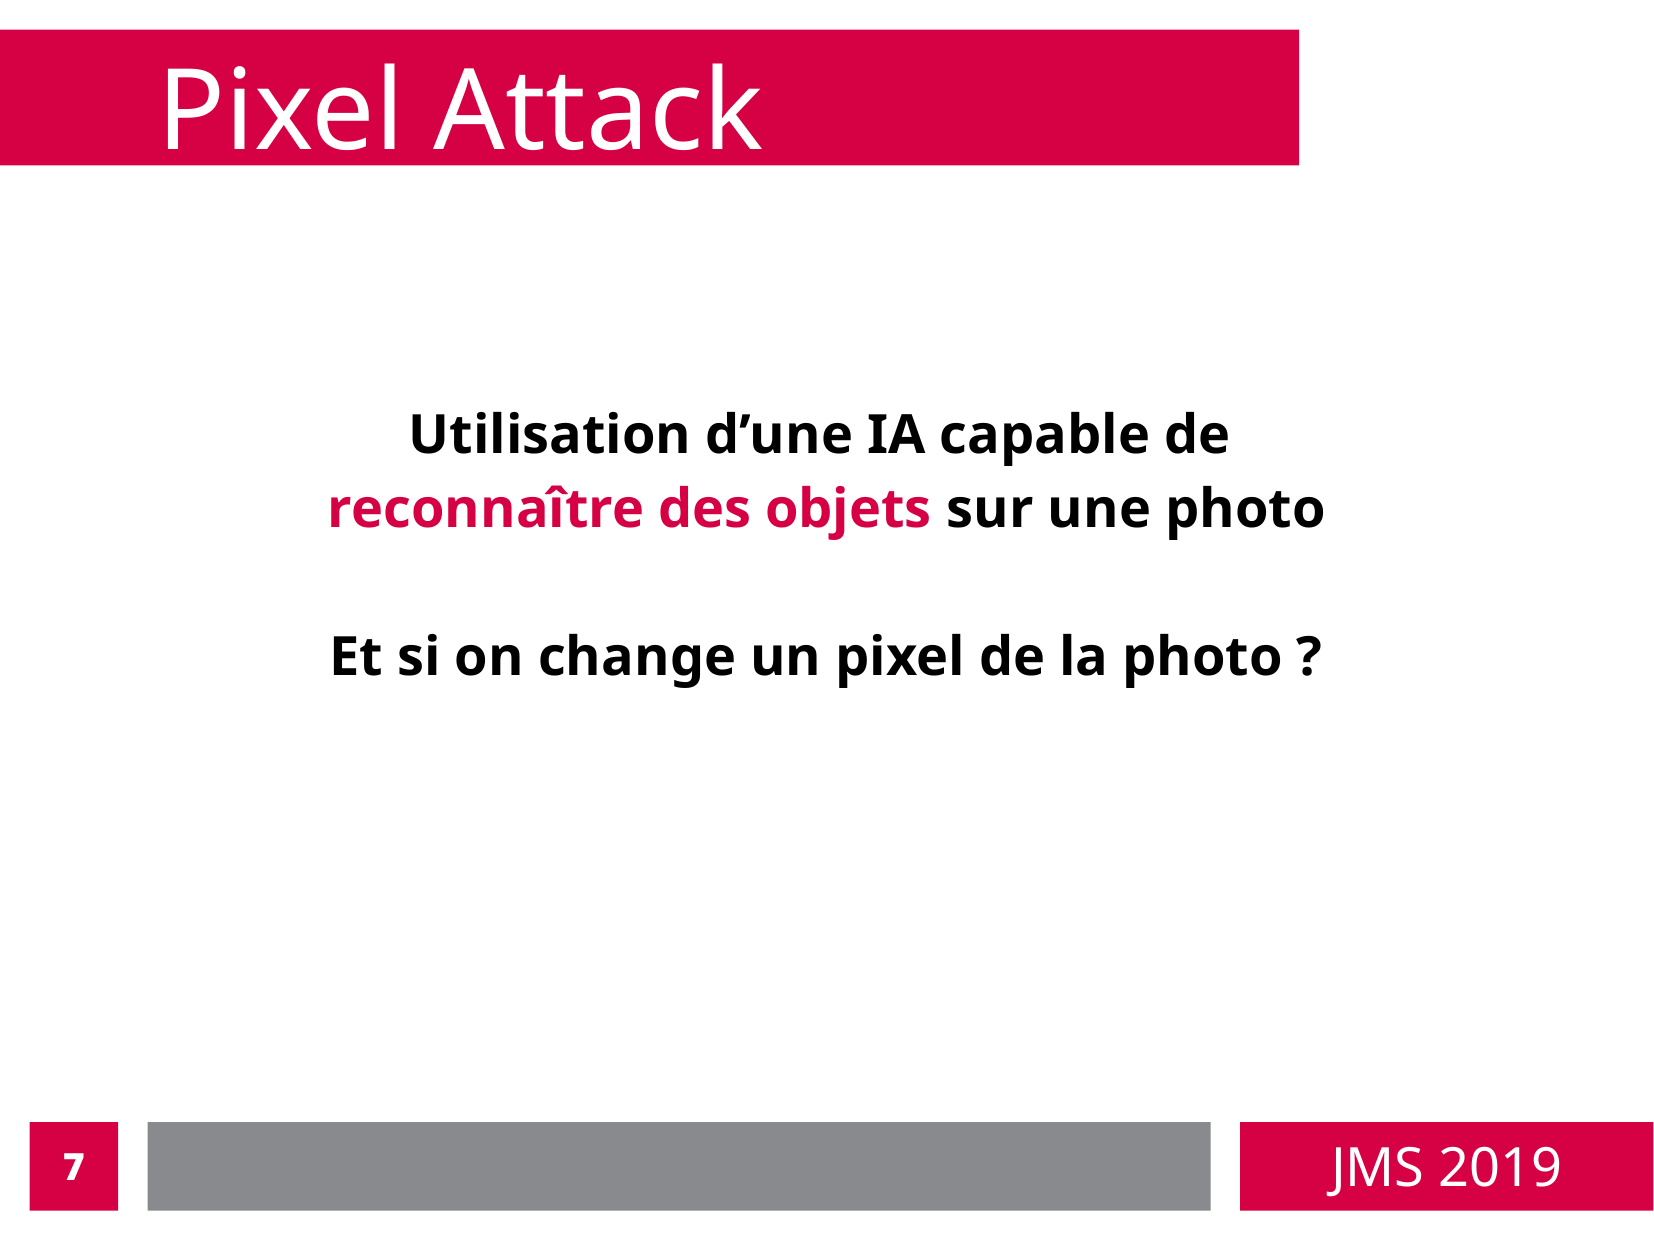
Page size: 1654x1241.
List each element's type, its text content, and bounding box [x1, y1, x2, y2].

title Pixel Attack [0, 29, 1229, 178]
text_box Utilisation d’une IA capable de reconnaître des objets sur une photo Et si on change un pixel de la photo ? [94, 409, 1560, 677]
